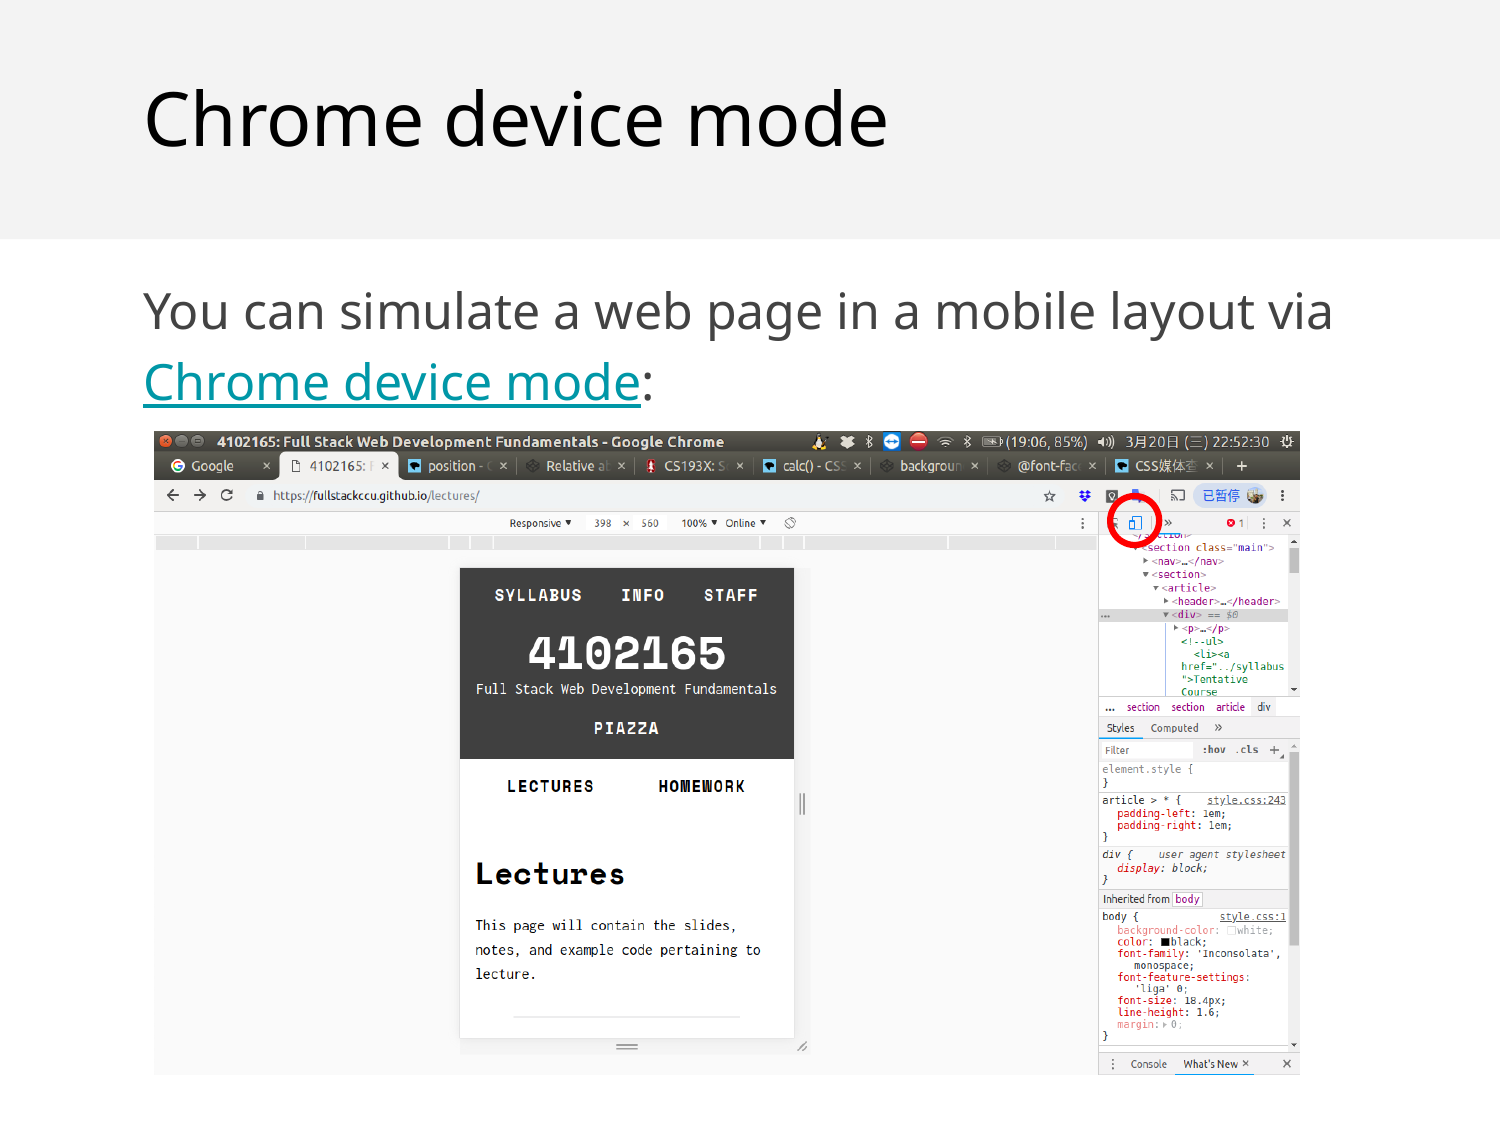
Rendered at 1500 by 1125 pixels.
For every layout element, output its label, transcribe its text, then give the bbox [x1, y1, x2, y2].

title Chrome device mode [128, 56, 1372, 183]
picture [154, 431, 1300, 1075]
list You can simulate a web page in a mobile layout via Chrome device mode: [128, 255, 1372, 417]
